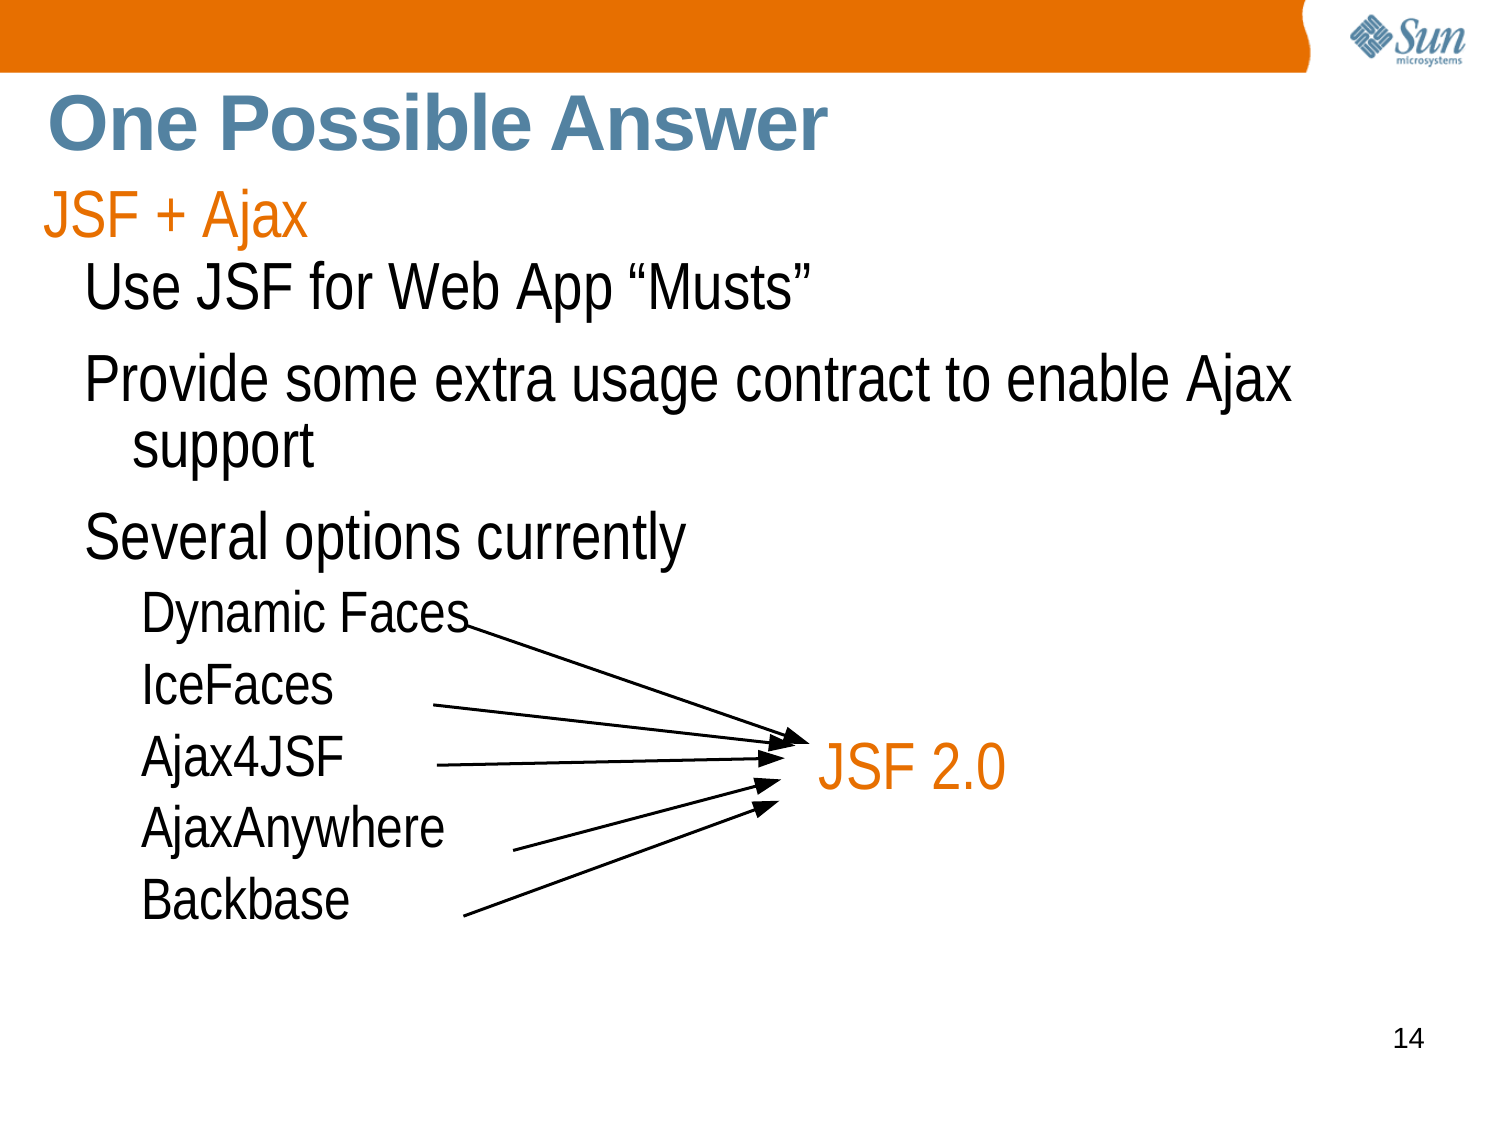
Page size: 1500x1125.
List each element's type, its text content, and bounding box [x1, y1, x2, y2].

picture [0, 0, 1500, 75]
text_box JSF 2.0 [818, 737, 1478, 815]
text_box JSF + Ajax [43, 185, 1311, 263]
list Use JSF for Web App “Musts” Provide some extra usage contract to enable Ajax support Several options currently Dynamic Faces IceFaces Ajax4JSF AjaxAnywhere Backbase [64, 257, 1402, 1017]
title One Possible Answer [48, 86, 1410, 191]
